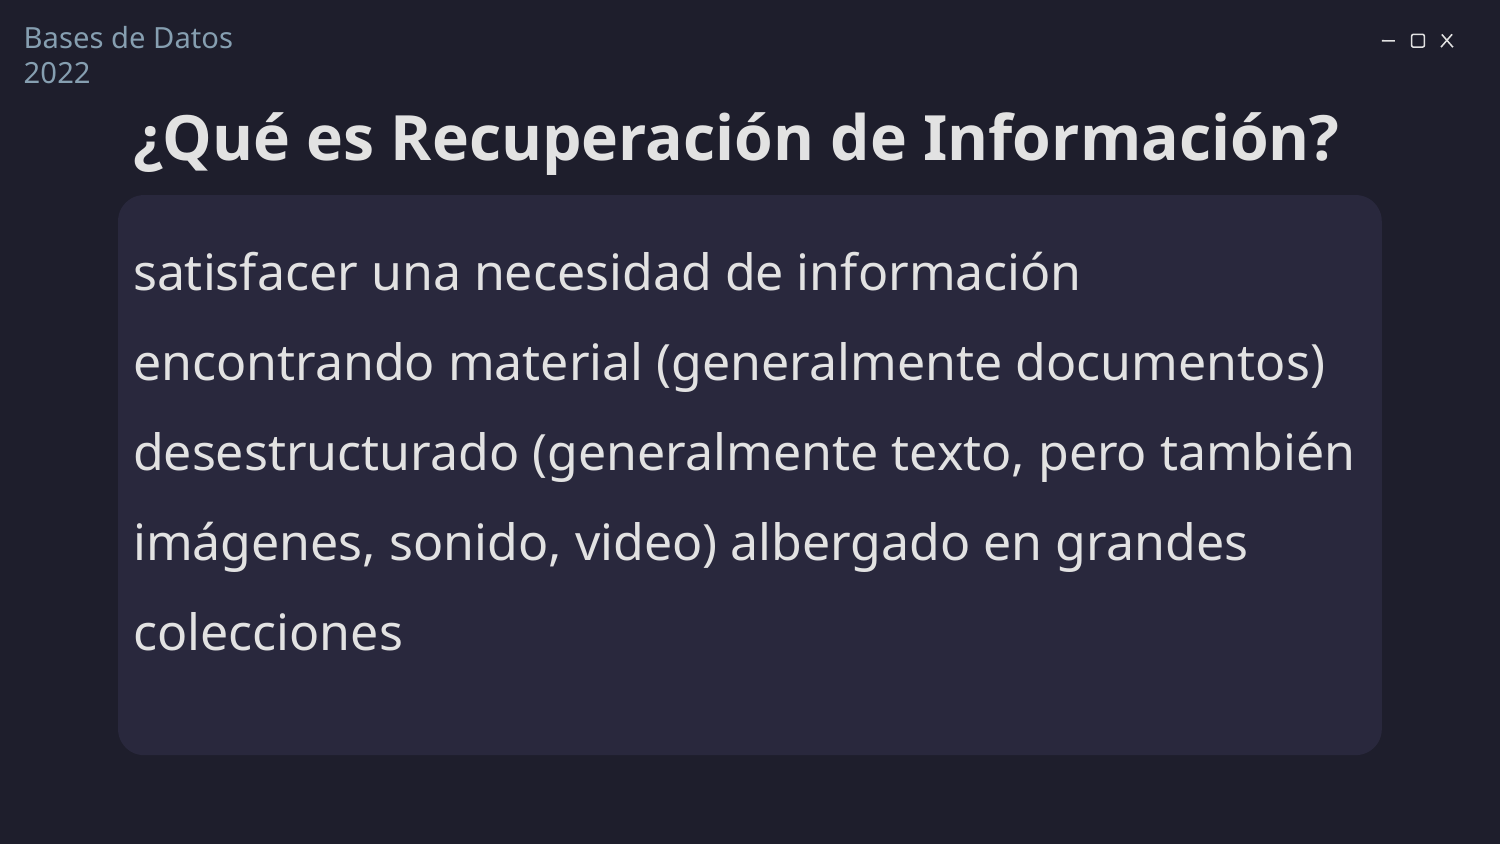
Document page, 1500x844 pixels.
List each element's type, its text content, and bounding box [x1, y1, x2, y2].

list satisfacer una necesidad de información encontrando material (generalmente documentos) desestructurado (generalmente texto, pero también imágenes, sonido, video) albergado en grandes colecciones [118, 195, 1382, 750]
title ¿Qué es Recuperación de Información? [118, 88, 1382, 183]
